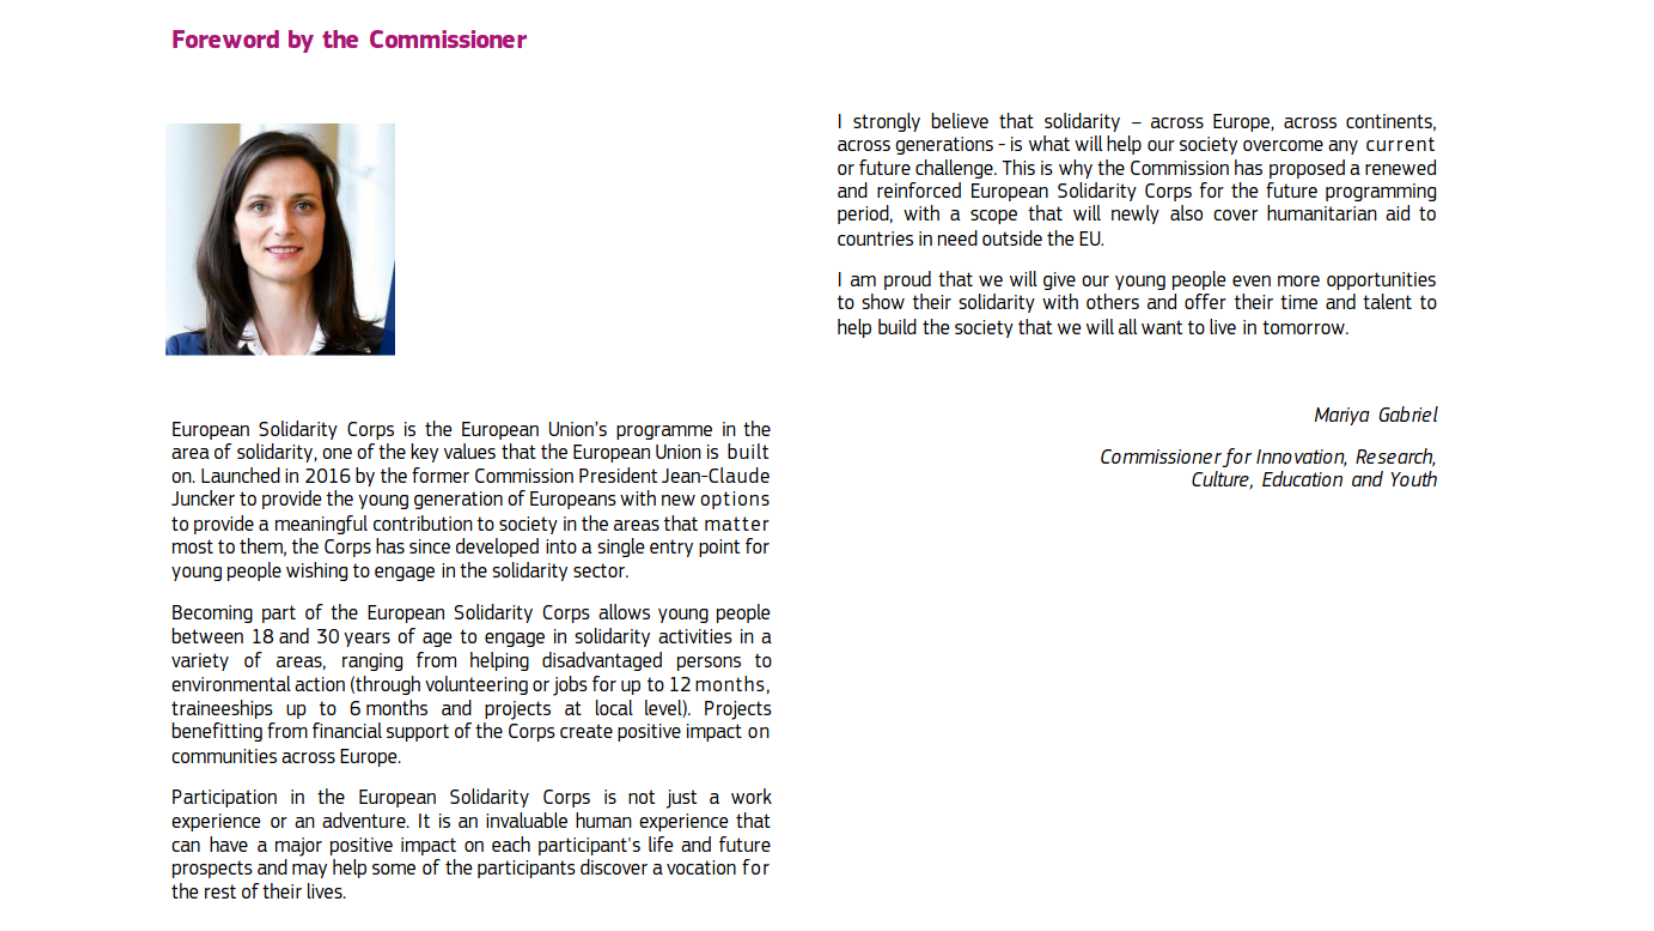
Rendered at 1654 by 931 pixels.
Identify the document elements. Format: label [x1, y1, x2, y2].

picture [150, 0, 1467, 931]
